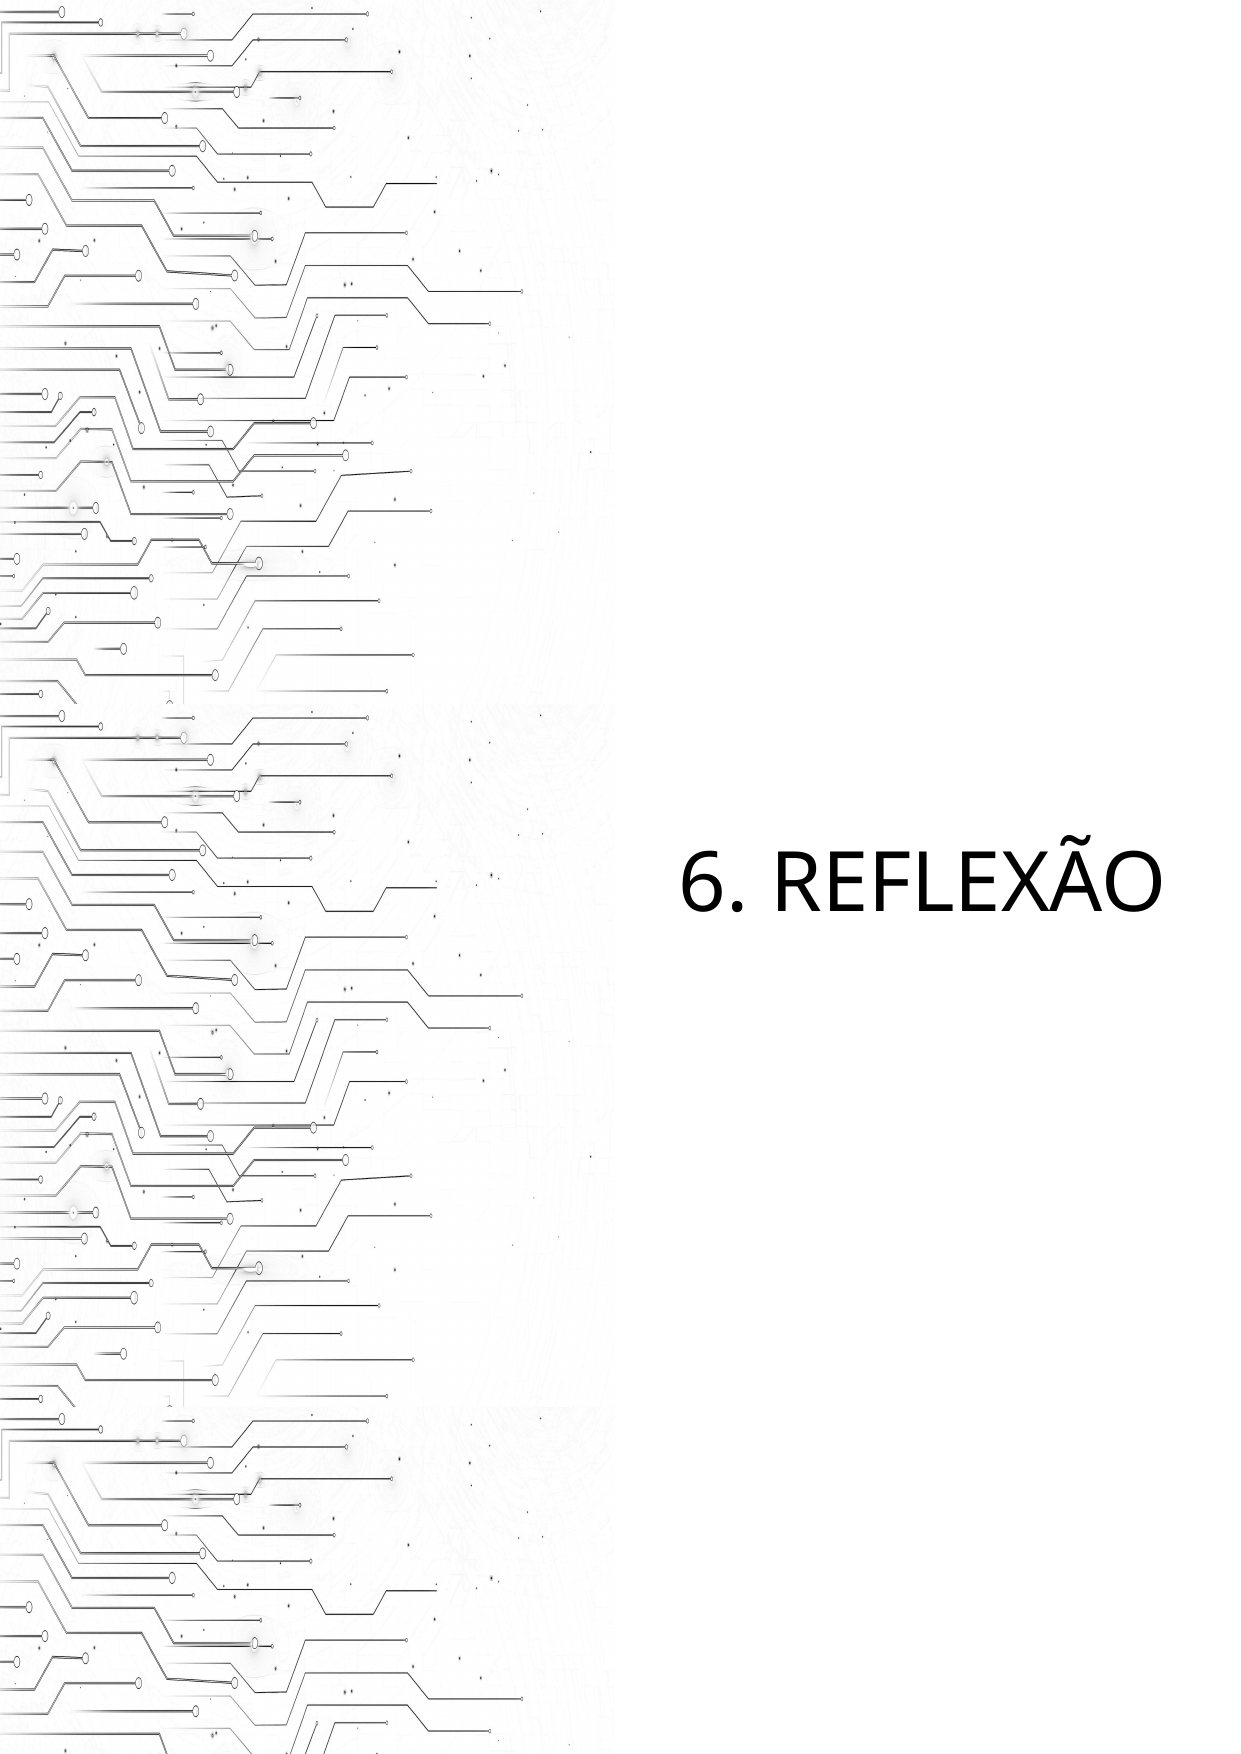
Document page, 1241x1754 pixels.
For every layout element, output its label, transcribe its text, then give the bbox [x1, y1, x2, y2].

picture [0, 0, 615, 1754]
text_box 6. REFLEXÃO [442, 815, 1182, 940]
